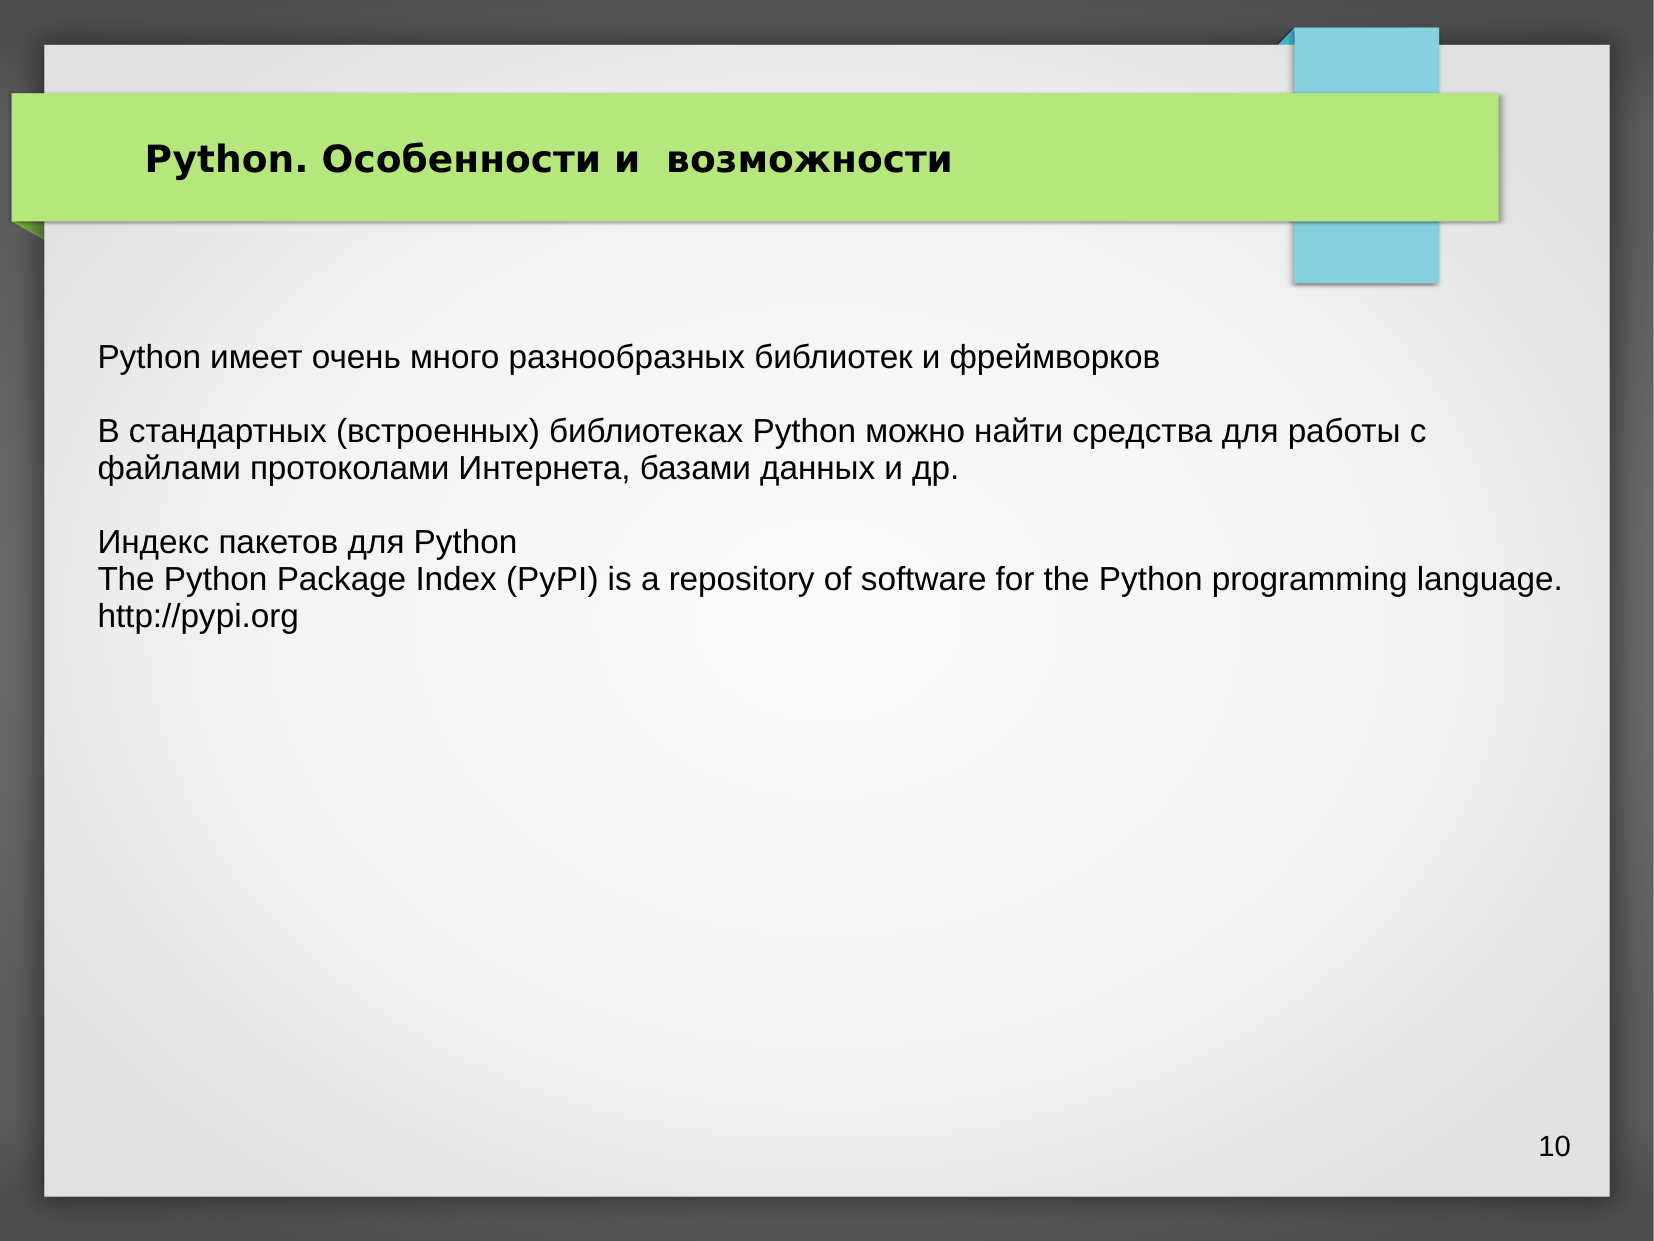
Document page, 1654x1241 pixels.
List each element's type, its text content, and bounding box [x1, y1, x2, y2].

text_box Python имеет очень много разнообразных библиотек и фреймворков В стандартных (встроенных) библиотеках Python можно найти средства для работы с файлами протоколами Интернета, базами данных и др. Индекс пакетов для Python The Python Package Index (PyPI) is a repository of software for the Python programming language. http://pypi.org [82, 330, 1595, 697]
picture [0, 0, 1654, 1241]
text_box Python. Особенности и возможности [129, 129, 969, 189]
